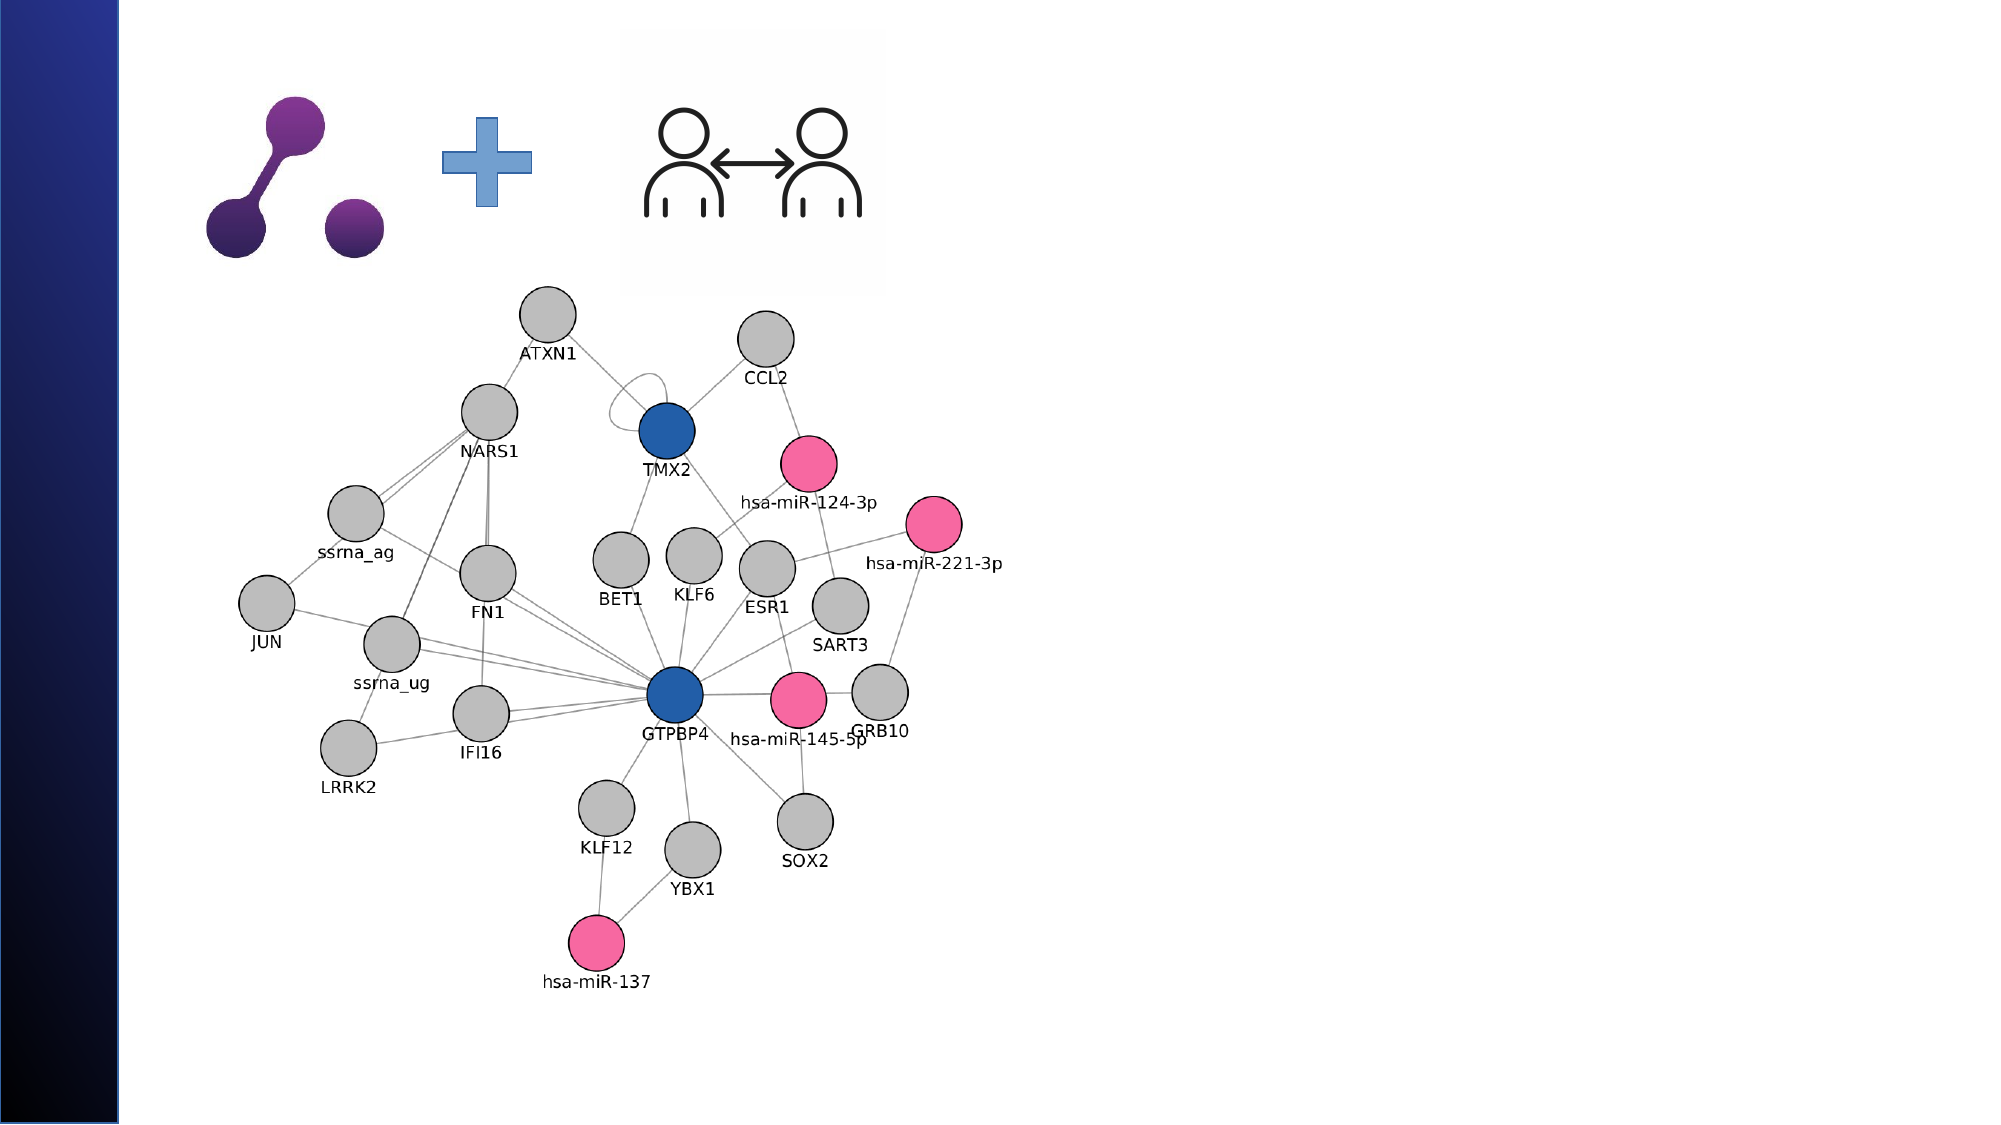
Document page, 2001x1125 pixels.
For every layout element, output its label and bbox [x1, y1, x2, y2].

picture [147, 29, 1182, 1034]
text_box [0, 0, 118, 1123]
text_box [442, 118, 532, 207]
